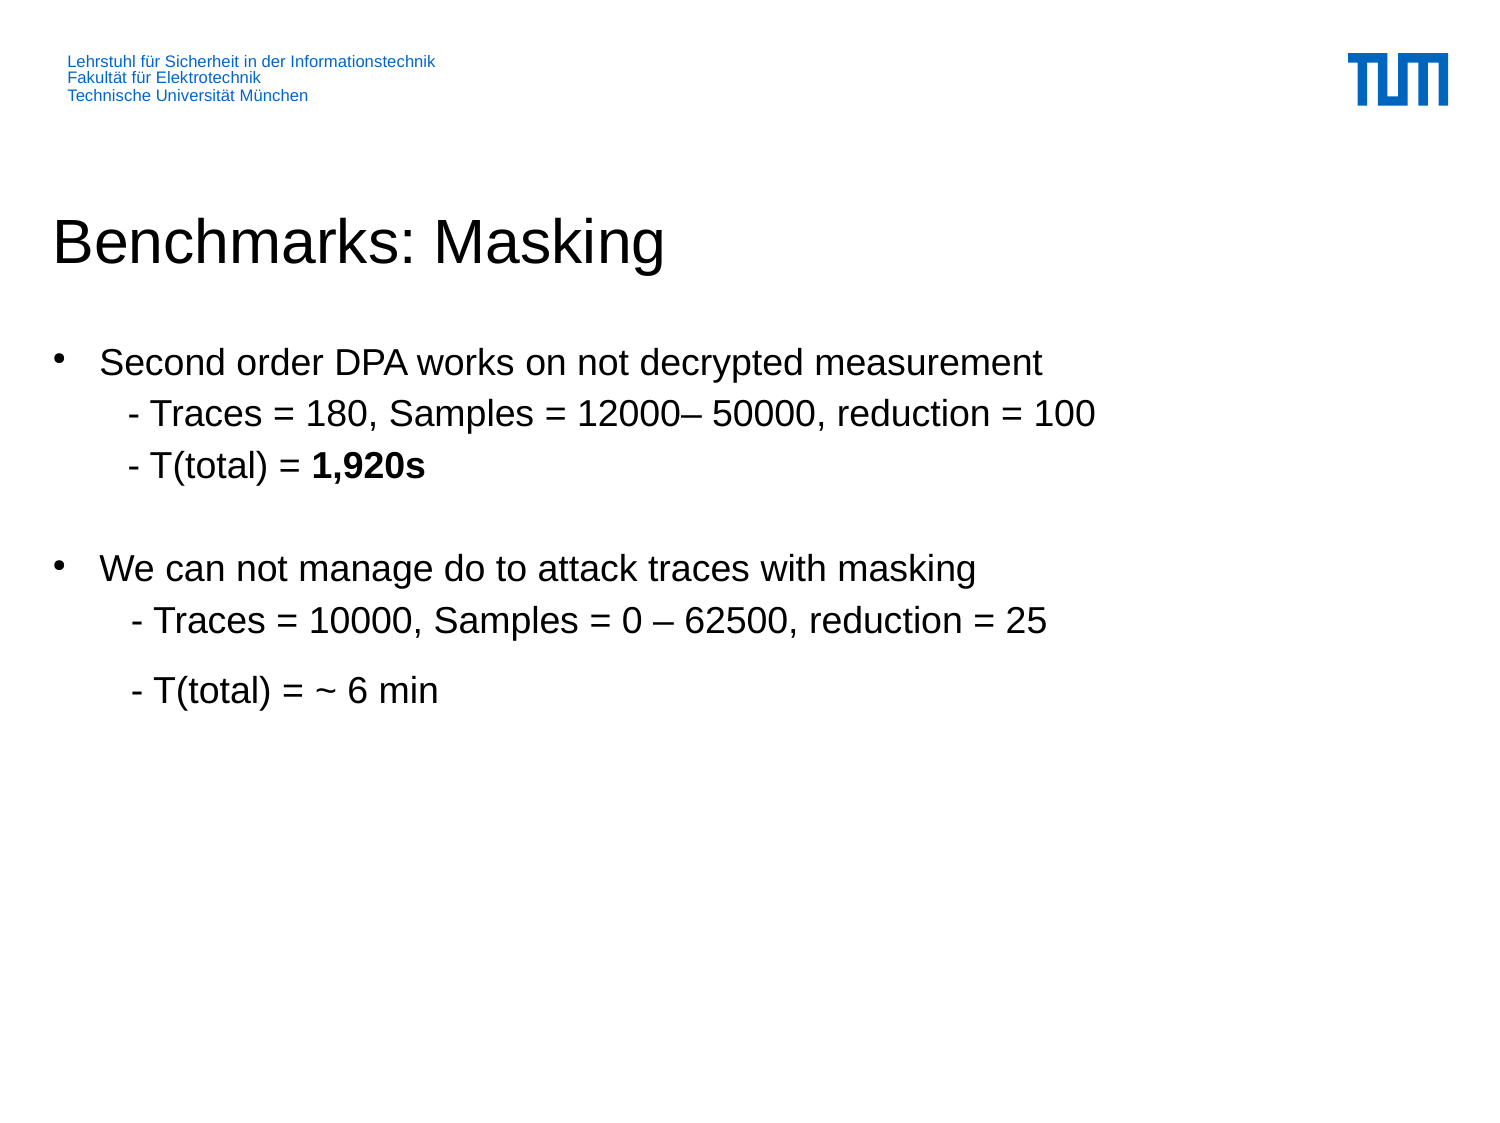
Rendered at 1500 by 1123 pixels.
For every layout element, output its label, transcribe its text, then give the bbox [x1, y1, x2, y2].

title Benchmarks: Masking [52, 200, 1453, 260]
list Second order DPA works on not decrypted measurement - Traces = 180, Samples = 12000– 50000, reduction = 100 - T(total) = 1,920s We can not manage do to attack traces with masking - Traces = 10000, Samples = 0 – 62500, reduction = 25 - T(total) = ~ 6 min [52, 330, 1453, 886]
